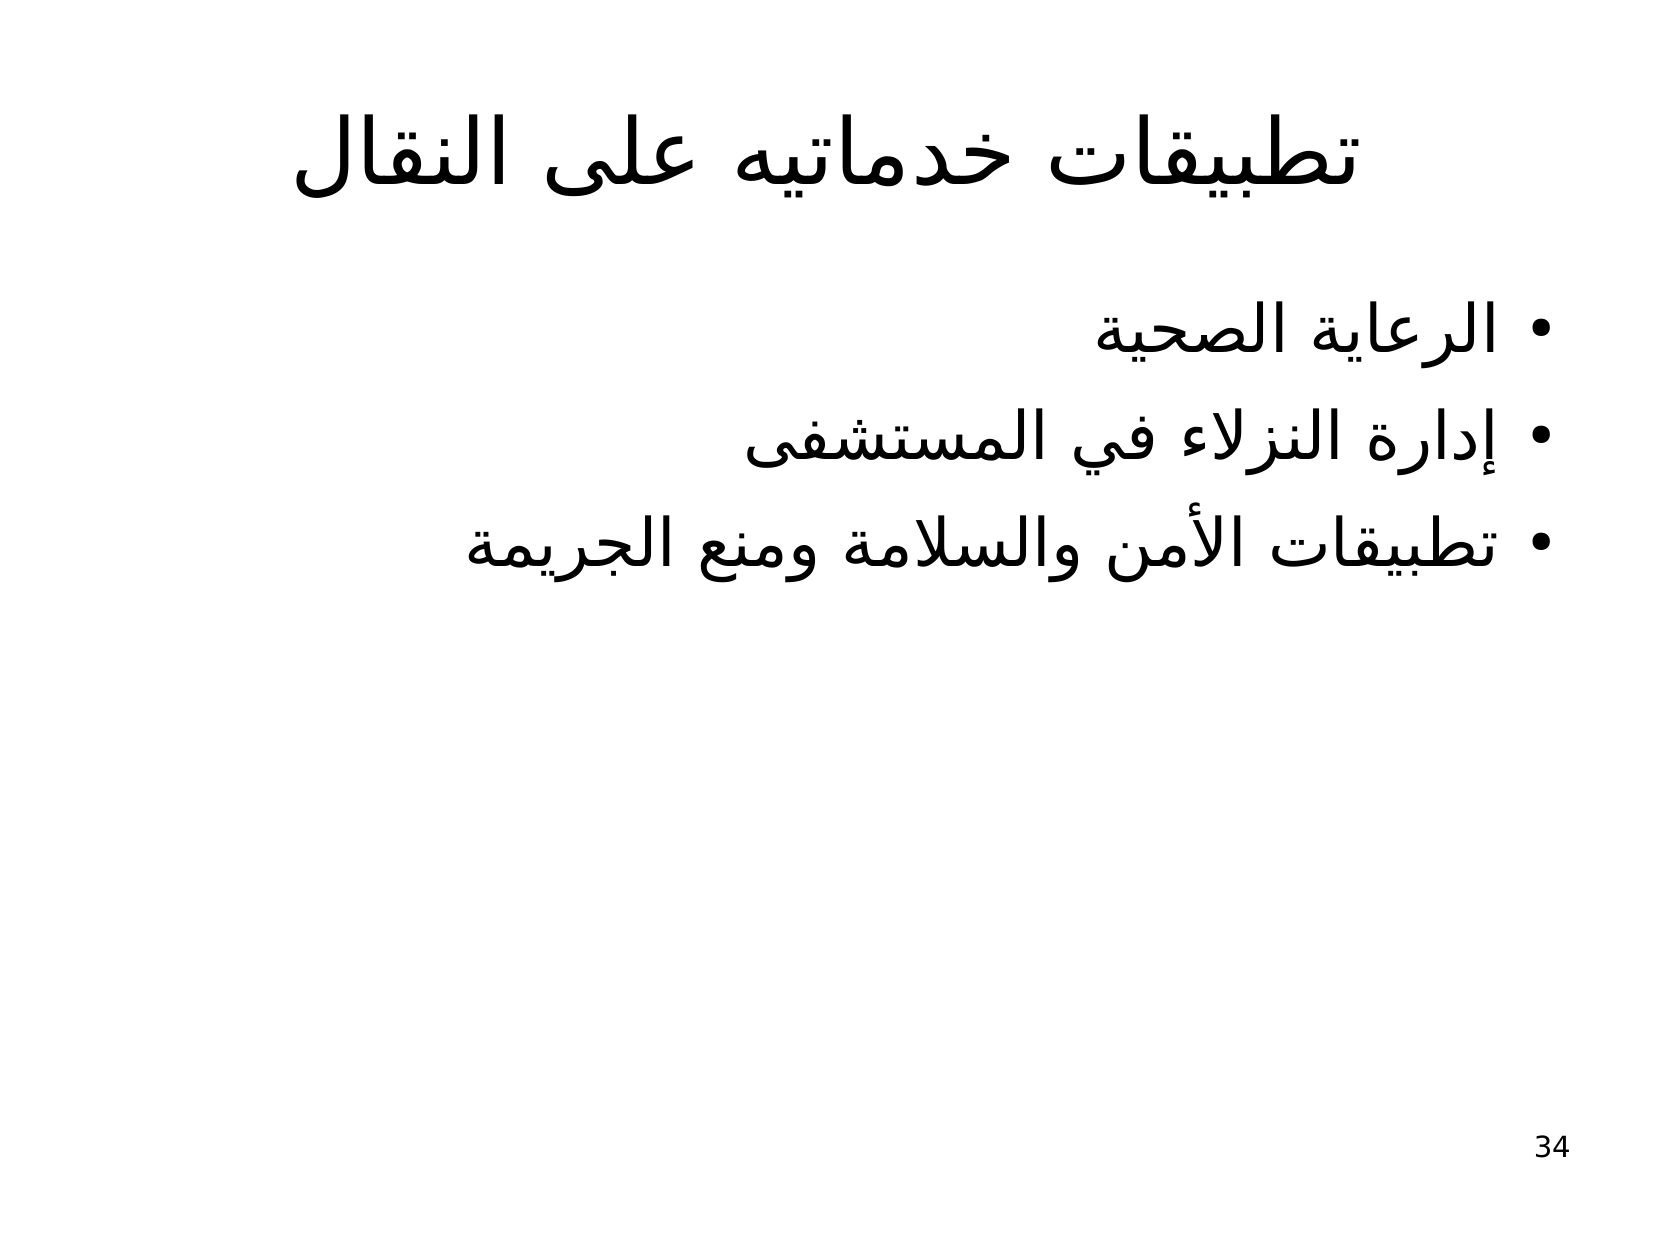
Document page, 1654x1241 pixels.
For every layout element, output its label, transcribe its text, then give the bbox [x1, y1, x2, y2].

title تطبيقات خدماتيه على النقال [82, 49, 1571, 257]
list الرعاية الصحية إدارة النزلاء في المستشفى تطبيقات الأمن والسلامة ومنع الجريمة [82, 290, 1571, 1010]
